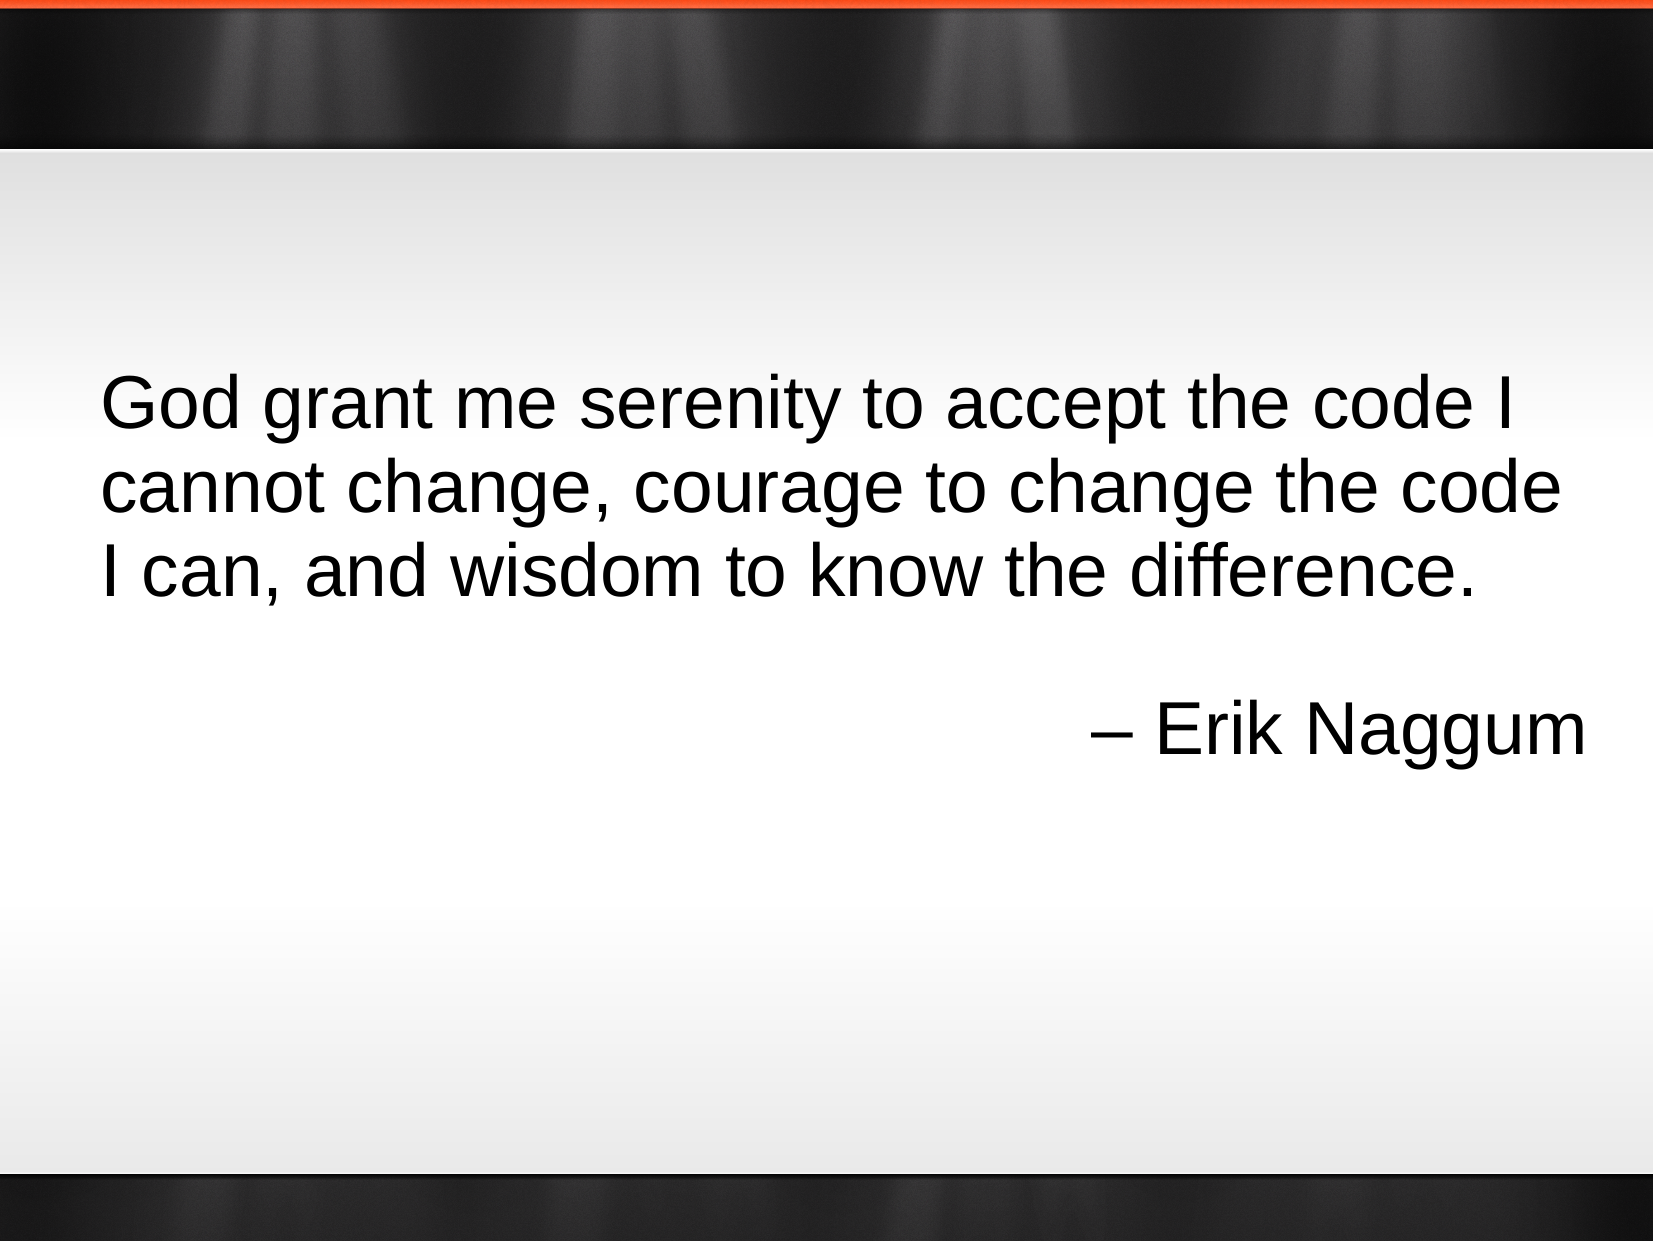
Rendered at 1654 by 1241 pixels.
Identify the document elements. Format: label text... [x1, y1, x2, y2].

subtitle God grant me serenity to accept the code I cannot change, courage to change the code I can, and wisdom to know the difference. – Erik Naggum [100, 6, 1588, 1125]
picture [0, 0, 1653, 1241]
